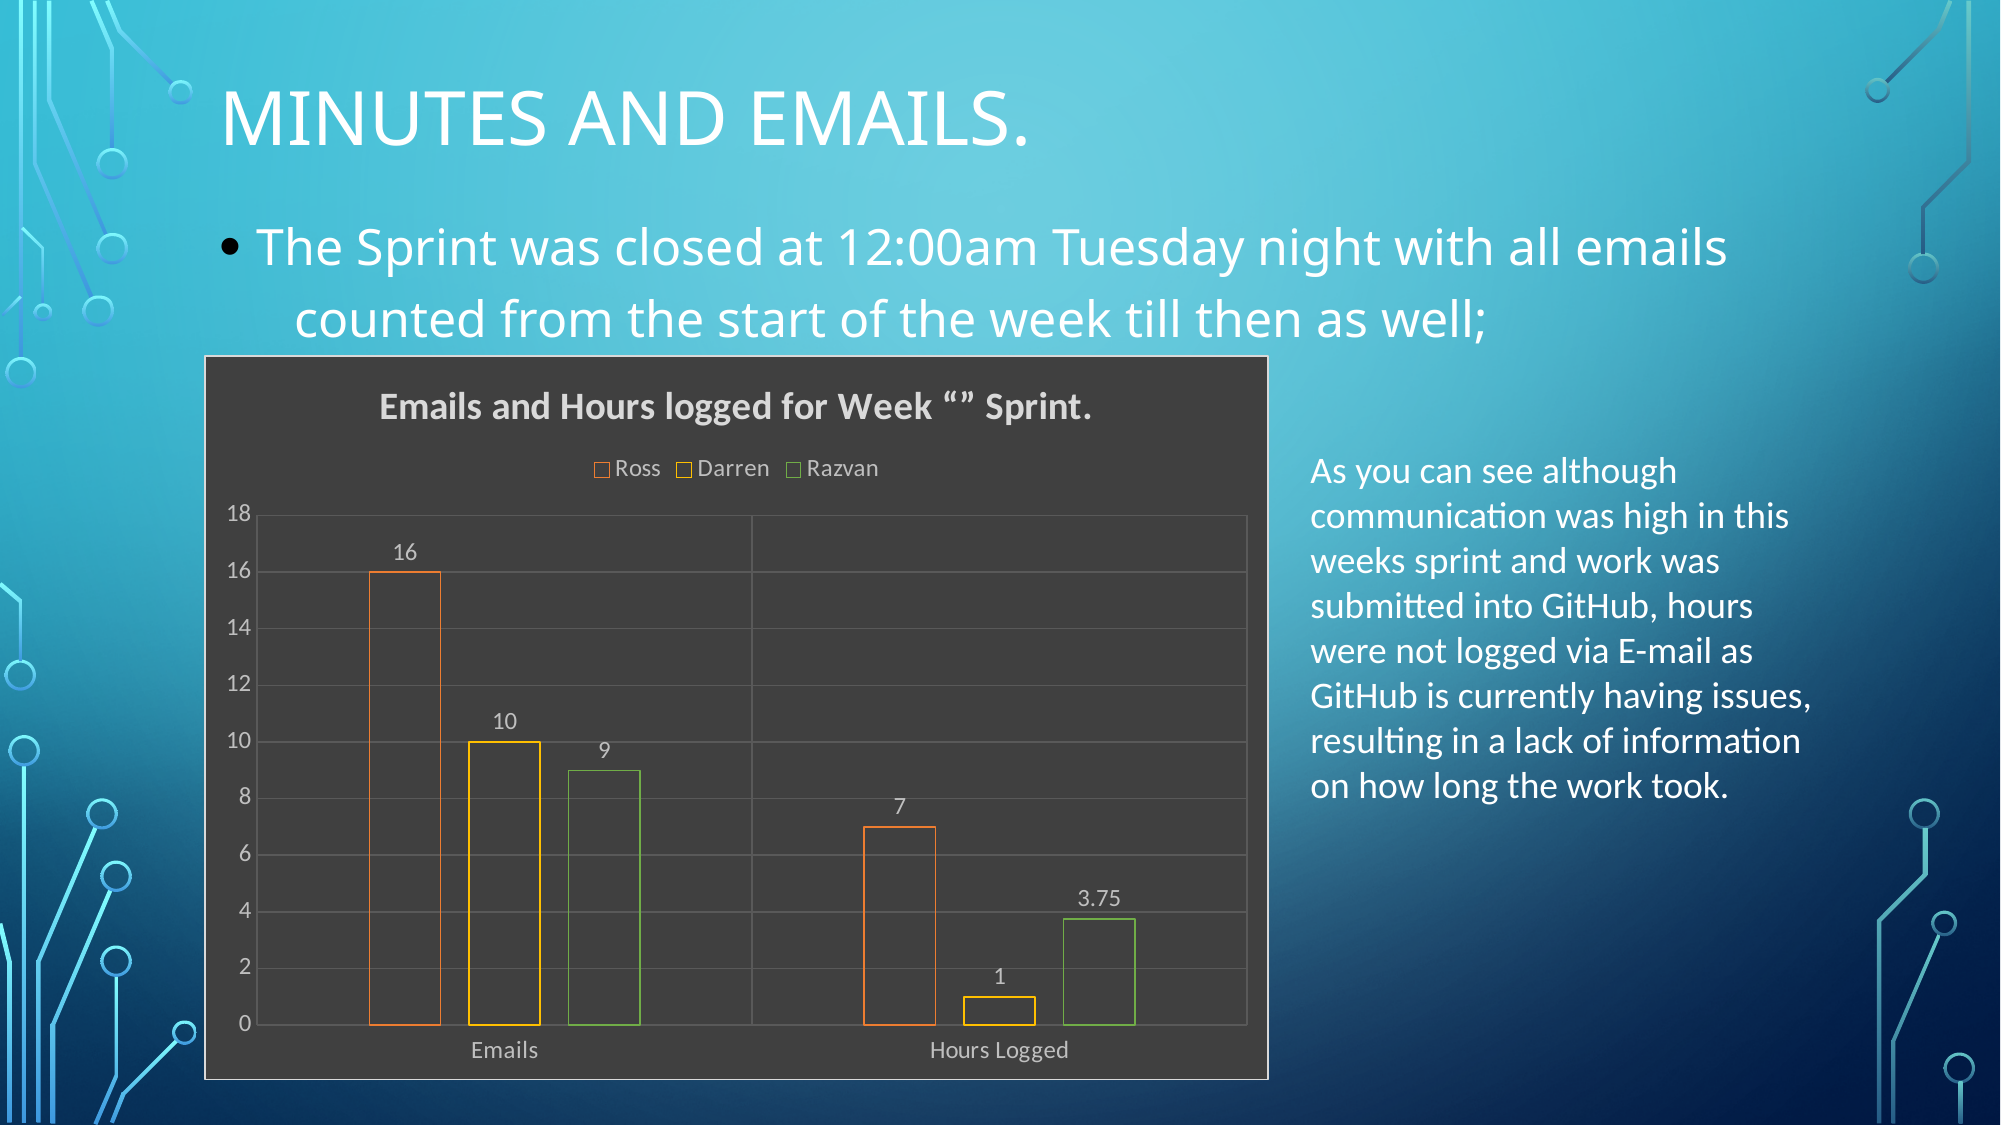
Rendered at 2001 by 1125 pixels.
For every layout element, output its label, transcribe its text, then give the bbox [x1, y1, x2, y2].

text_box As you can see although communication was high in this weeks sprint and work was submitted into GitHub, hours were not logged via E-mail as GitHub is currently having issues, resulting in a lack of information on how long the work took. [1295, 438, 1846, 818]
chart [204, 355, 1269, 1081]
title Minutes and emails. [204, 0, 1830, 196]
list The Sprint was closed at 12:00am Tuesday night with all emails counted from the start of the week till then as well; [204, 196, 1830, 778]
